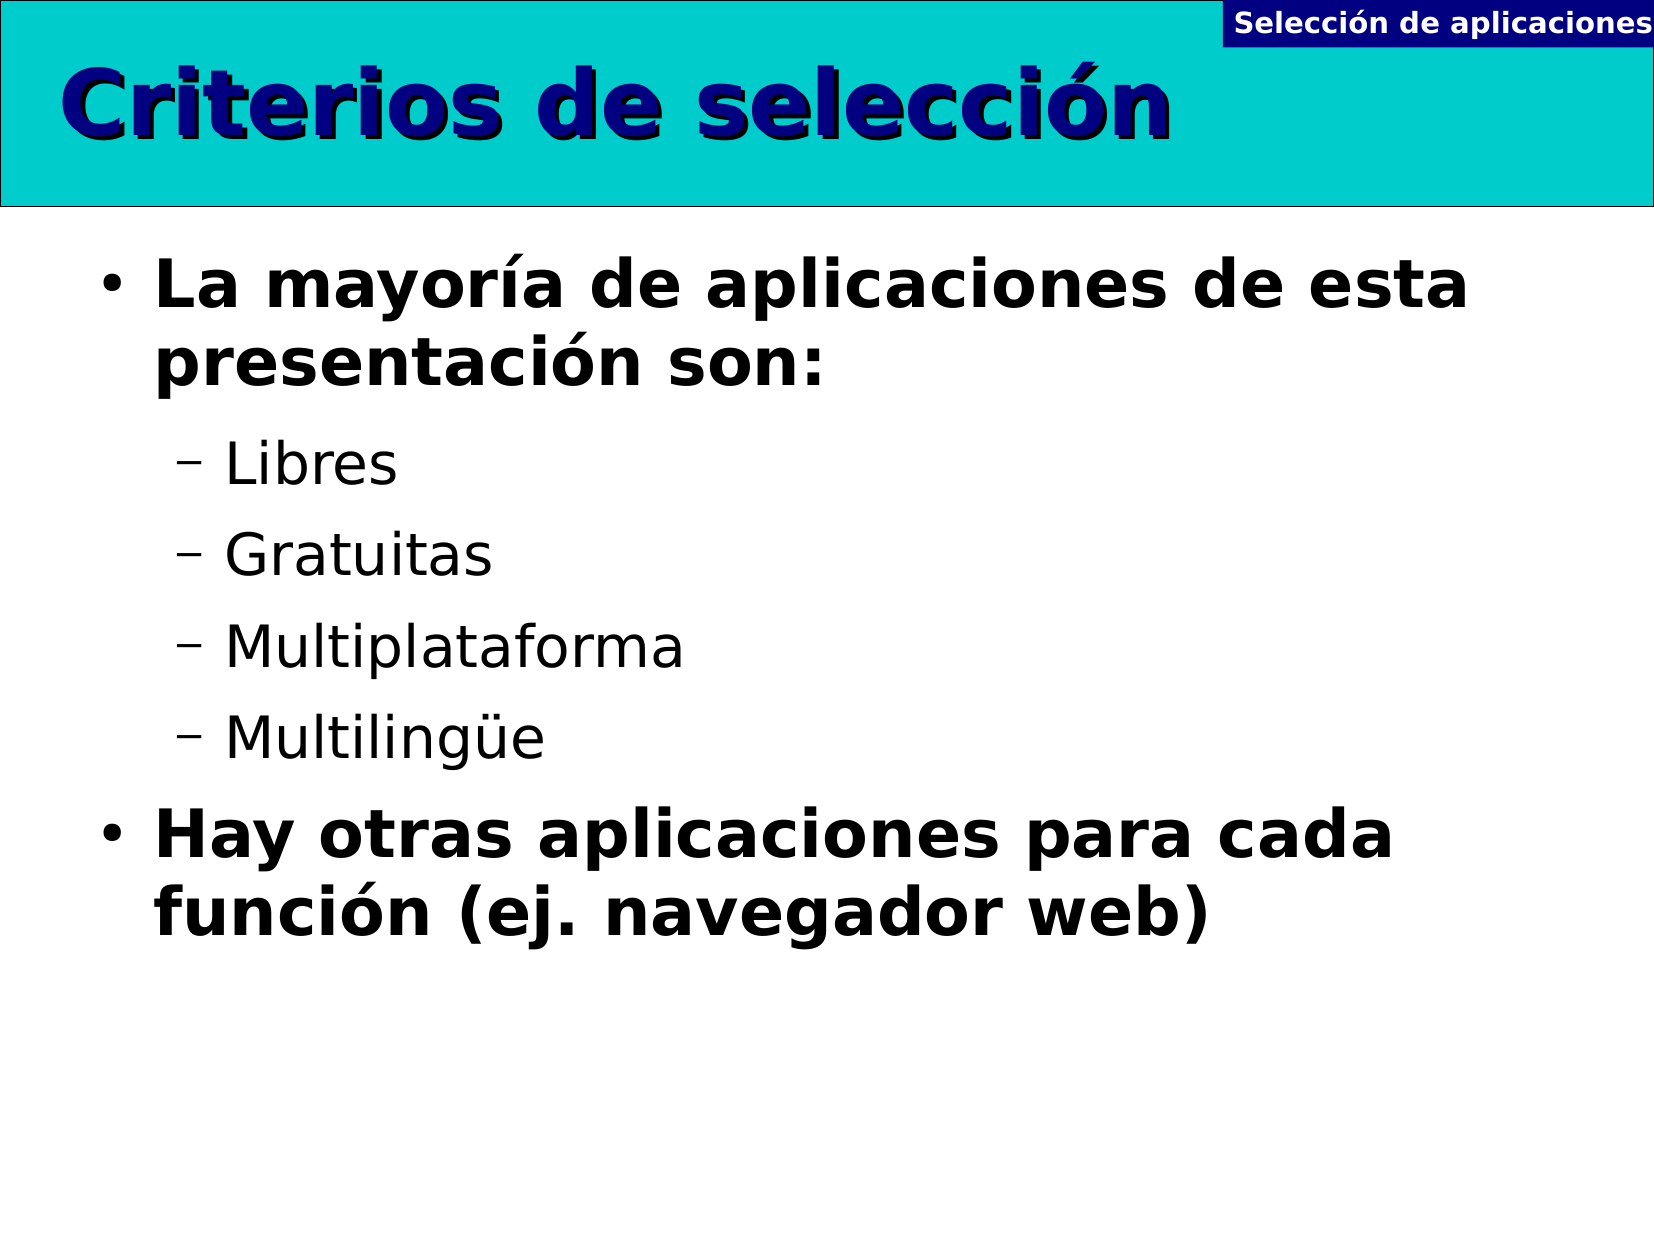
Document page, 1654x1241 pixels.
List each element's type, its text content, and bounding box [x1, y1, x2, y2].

text_box Selección de aplicaciones [1222, 0, 1654, 48]
title Criterios de selección [59, 22, 1654, 185]
list La mayoría de aplicaciones de esta presentación son: Libres Gratuitas Multiplataforma Multilingüe Hay otras aplicaciones para cada función (ej. navegador web) [82, 245, 1571, 1094]
